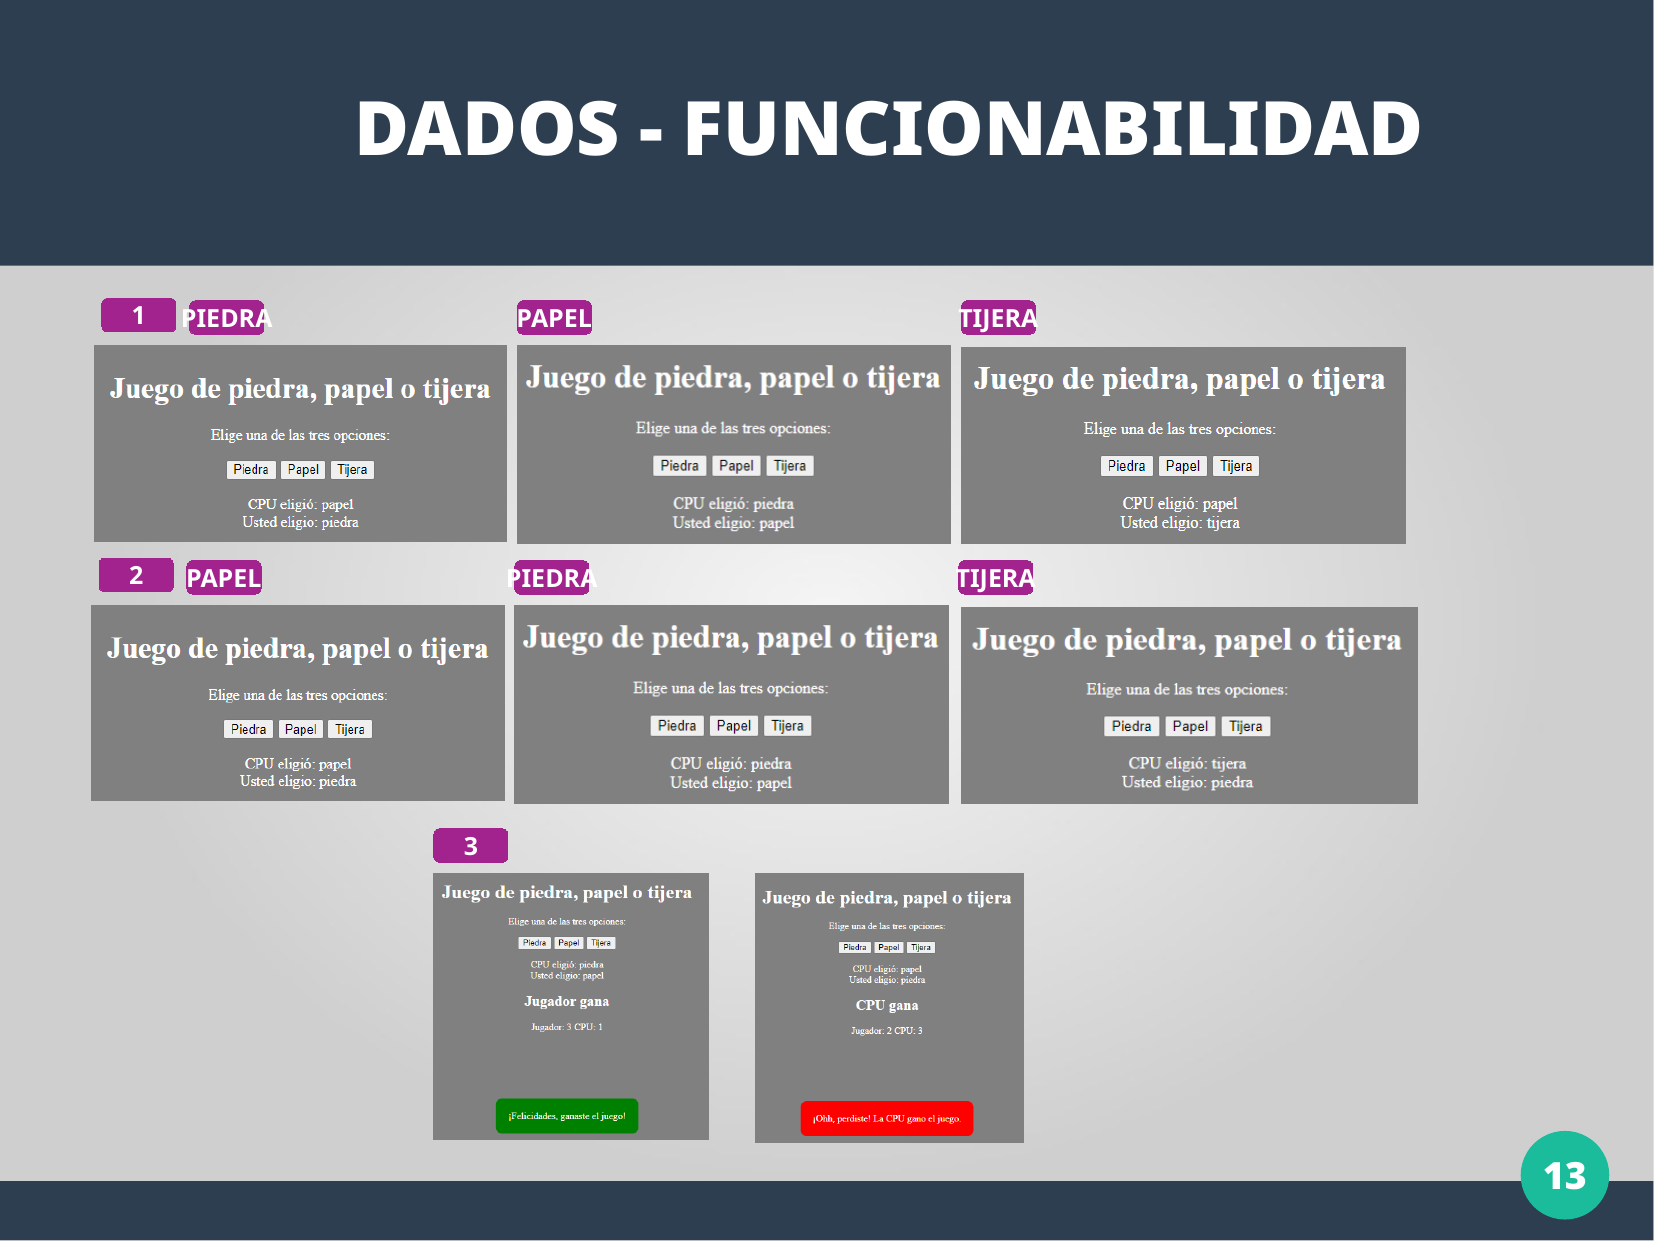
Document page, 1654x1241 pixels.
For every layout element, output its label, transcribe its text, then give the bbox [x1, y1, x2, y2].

text_box PIEDRA [514, 560, 589, 595]
text_box TIJERA [961, 300, 1036, 335]
title DADOS - FUNCIONABILIDAD [354, 47, 1654, 205]
text_box TIJERA [958, 560, 1033, 595]
picture [0, 266, 1654, 1181]
text_box PIEDRA [189, 300, 264, 335]
text_box 3 [433, 828, 508, 863]
text_box PAPEL [517, 300, 592, 335]
text_box PAPEL [186, 560, 262, 595]
text_box 2 [99, 558, 174, 592]
text_box 1 [101, 298, 176, 332]
